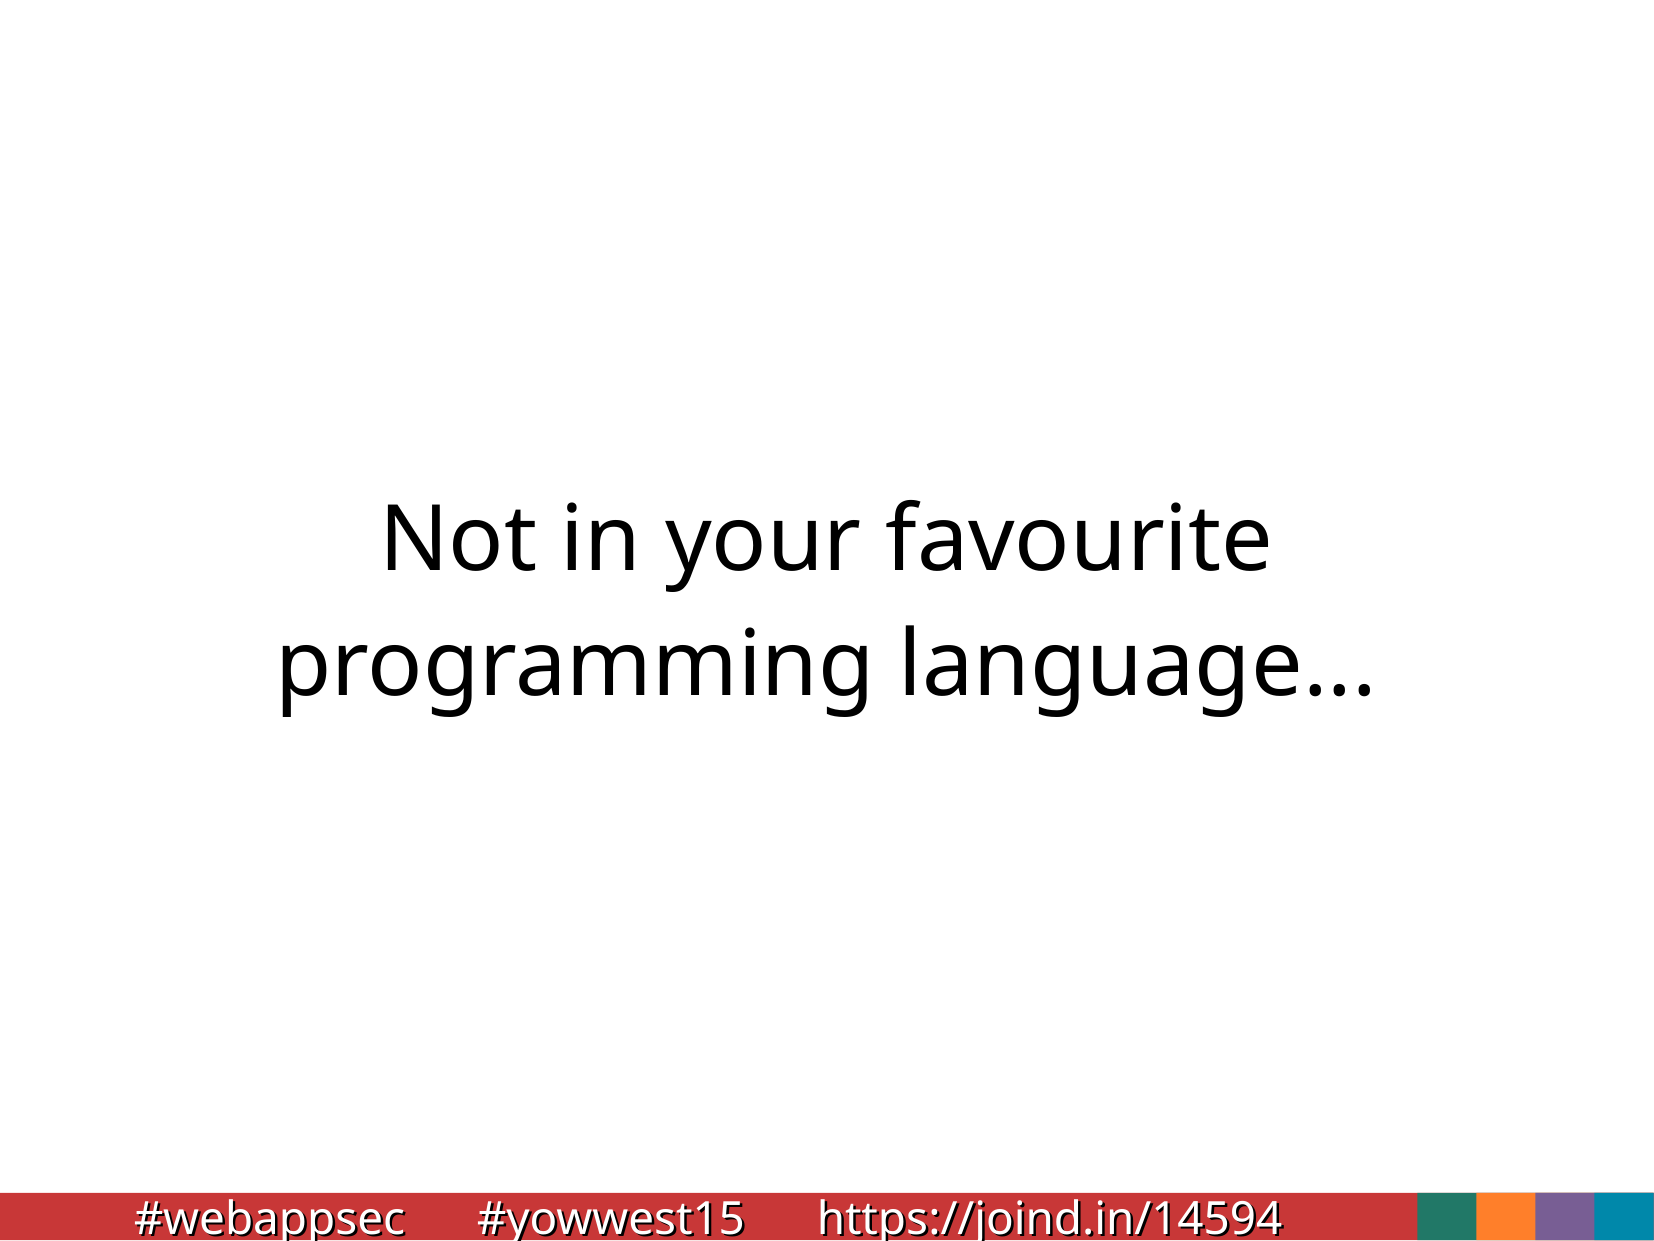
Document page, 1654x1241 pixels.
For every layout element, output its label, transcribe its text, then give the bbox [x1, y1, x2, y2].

title Not in your favourite programming language... [82, 36, 1571, 1158]
